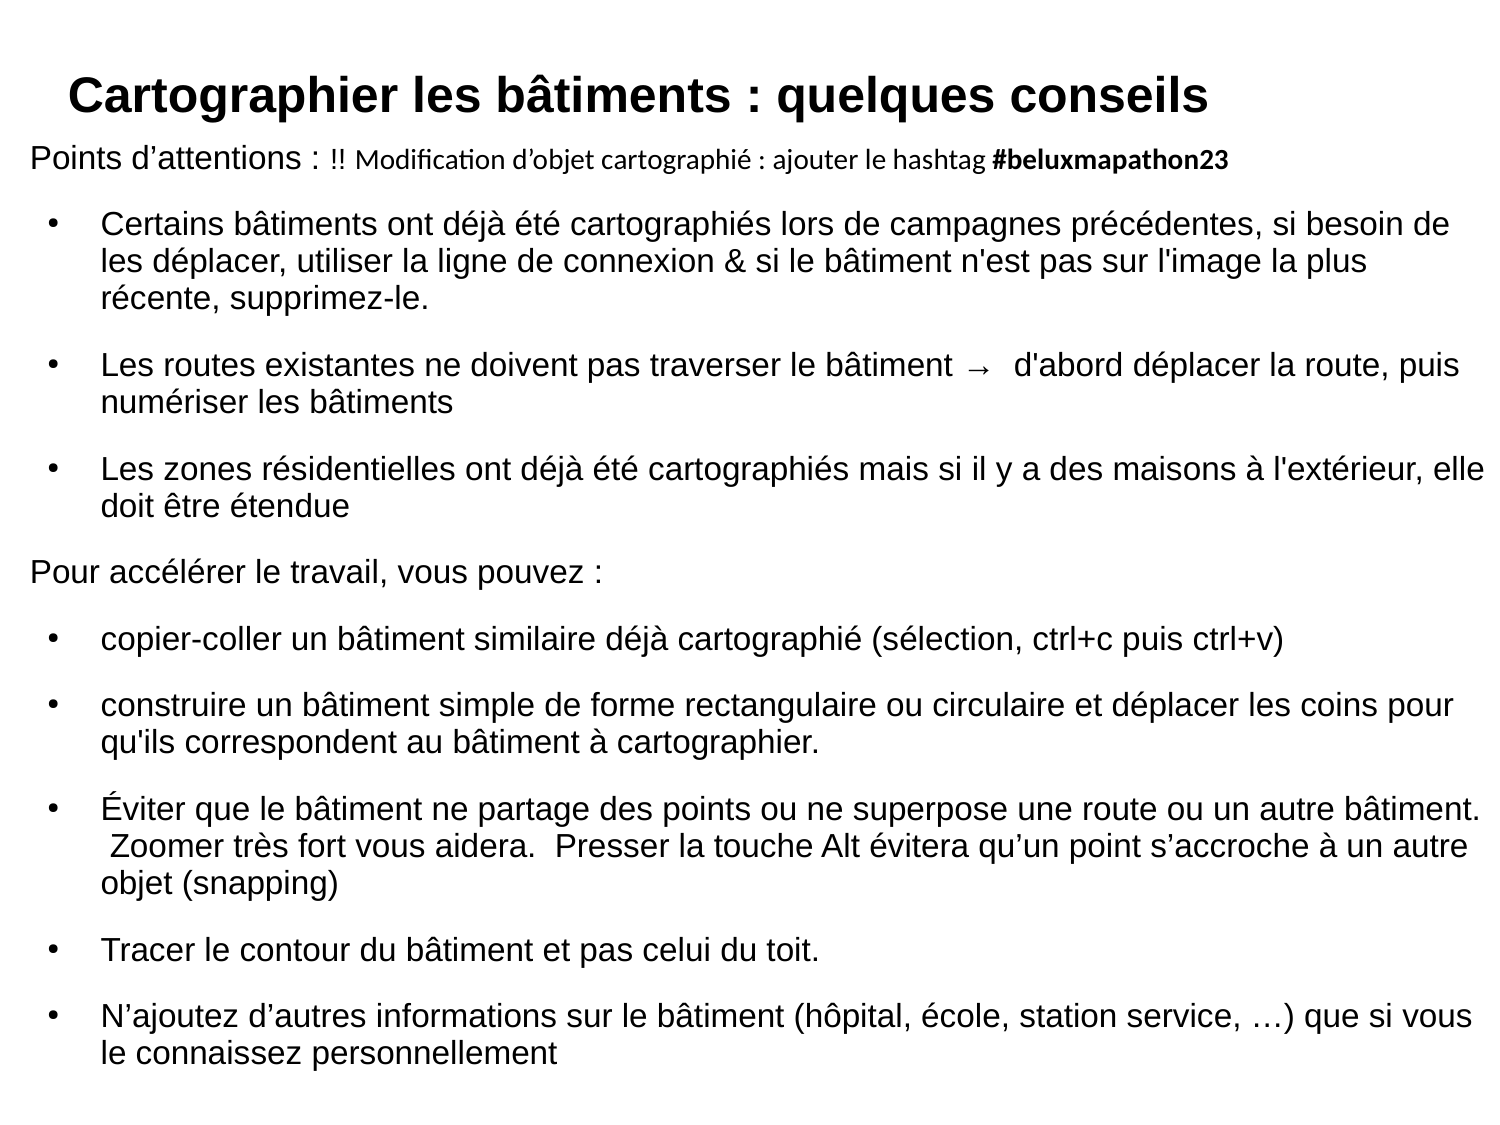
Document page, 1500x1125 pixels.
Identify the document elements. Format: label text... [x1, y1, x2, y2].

list Points d’attentions : !! Modification d’objet cartographié : ajouter le hashtag #beluxmapathon23 Certains bâtiments ont déjà été cartographiés lors de campagnes précédentes, si besoin de les déplacer, utiliser la ligne de connexion & si le bâtiment n'est pas sur l'image la plus récente, supprimez-le. Les routes existantes ne doivent pas traverser le bâtiment → d'abord déplacer la route, puis numériser les bâtiments Les zones résidentielles ont déjà été cartographiés mais si il y a des maisons à l'extérieur, elle doit être étendue Pour accélérer le travail, vous pouvez : copier-coller un bâtiment similaire déjà cartographié (sélection, ctrl+c puis ctrl+v) construire un bâtiment simple de forme rectangulaire ou circulaire et déplacer les coins pour qu'ils correspondent au bâtiment à cartographier. Éviter que le bâtiment ne partage des points ou ne superpose une route ou un autre bâtiment. Zoomer très fort vous aidera. Presser la touche Alt évitera qu’un point s’accroche à un autre objet (snapping) Tracer le contour du bâtiment et pas celui du toit. N’ajoutez d’autres informations sur le bâtiment (hôpital, école, station service, …) que si vous le connaissez personnellement [29, 139, 1491, 1106]
text_box Cartographier les bâtiments : quelques conseils [53, 54, 1459, 131]
